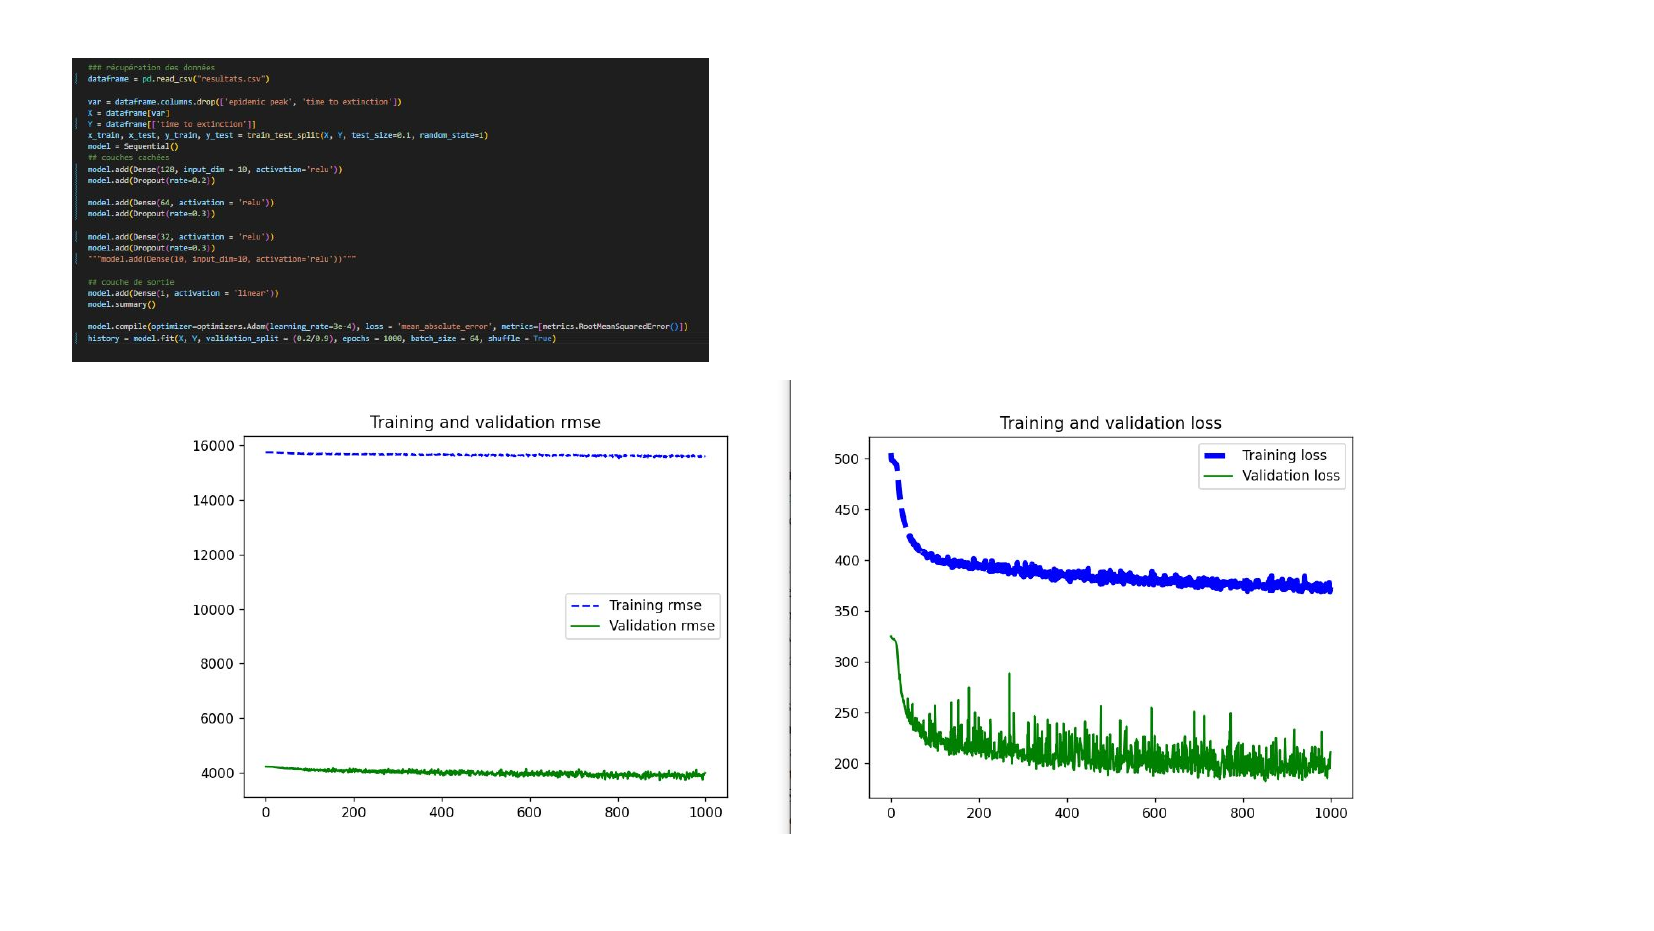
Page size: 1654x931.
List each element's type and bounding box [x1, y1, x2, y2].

picture [72, 58, 709, 362]
picture [181, 380, 1388, 834]
